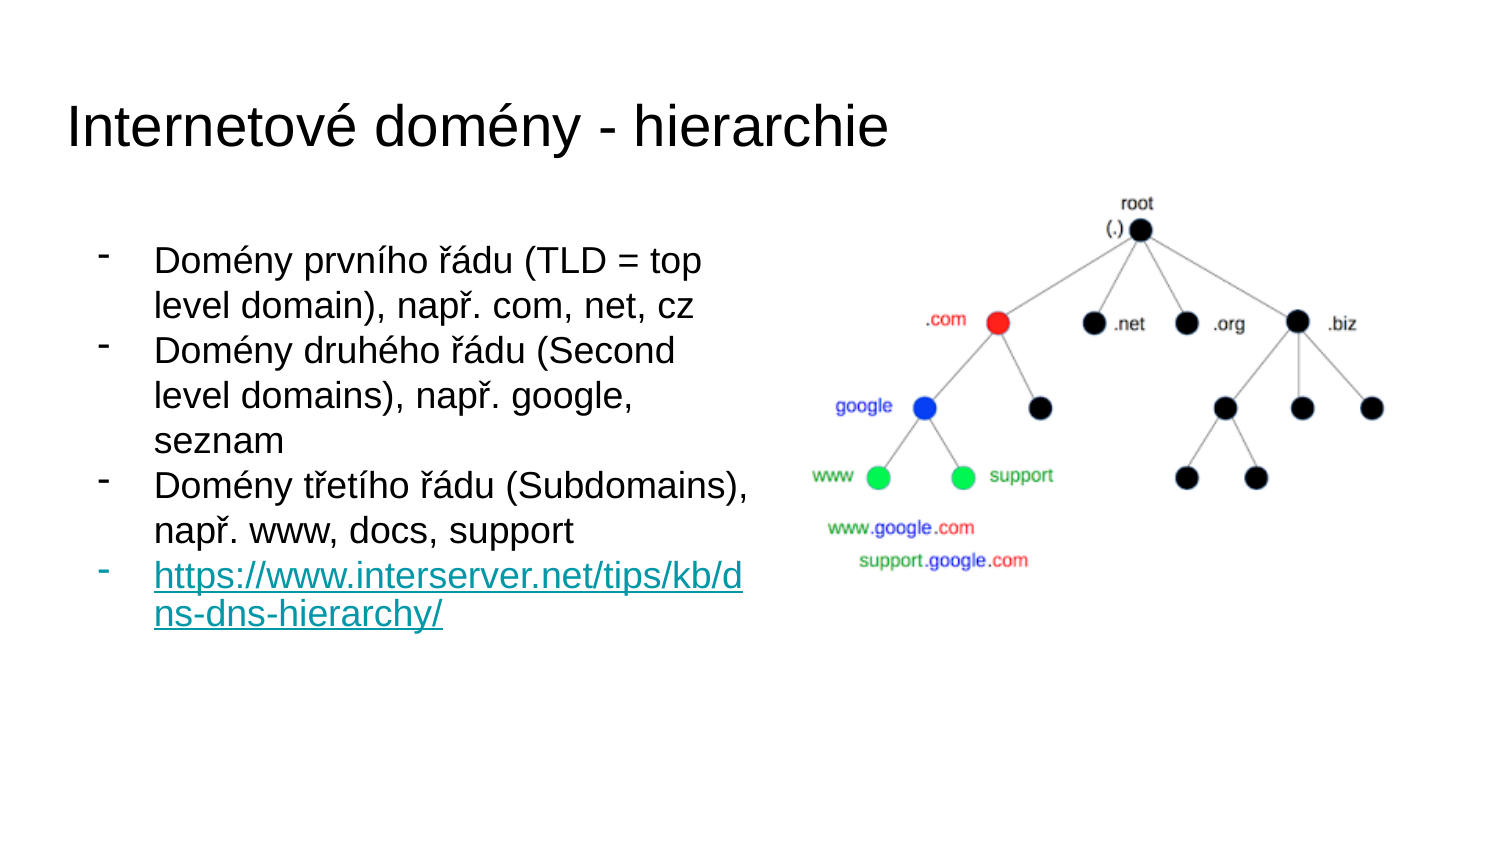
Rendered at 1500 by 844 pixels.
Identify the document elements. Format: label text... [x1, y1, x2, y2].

title Internetové domény - hierarchie [51, 72, 1449, 167]
picture [808, 189, 1395, 581]
text_box Domény prvního řádu (TLD = top level domain), např. com, net, cz Domény druhého řádu (Second level domains), např. google, seznam Domény třetího řádu (Subdomains), např. www, docs, support https://www.interserver.net/tips/kb/dns-dns-hierarchy/ [63, 220, 776, 759]
